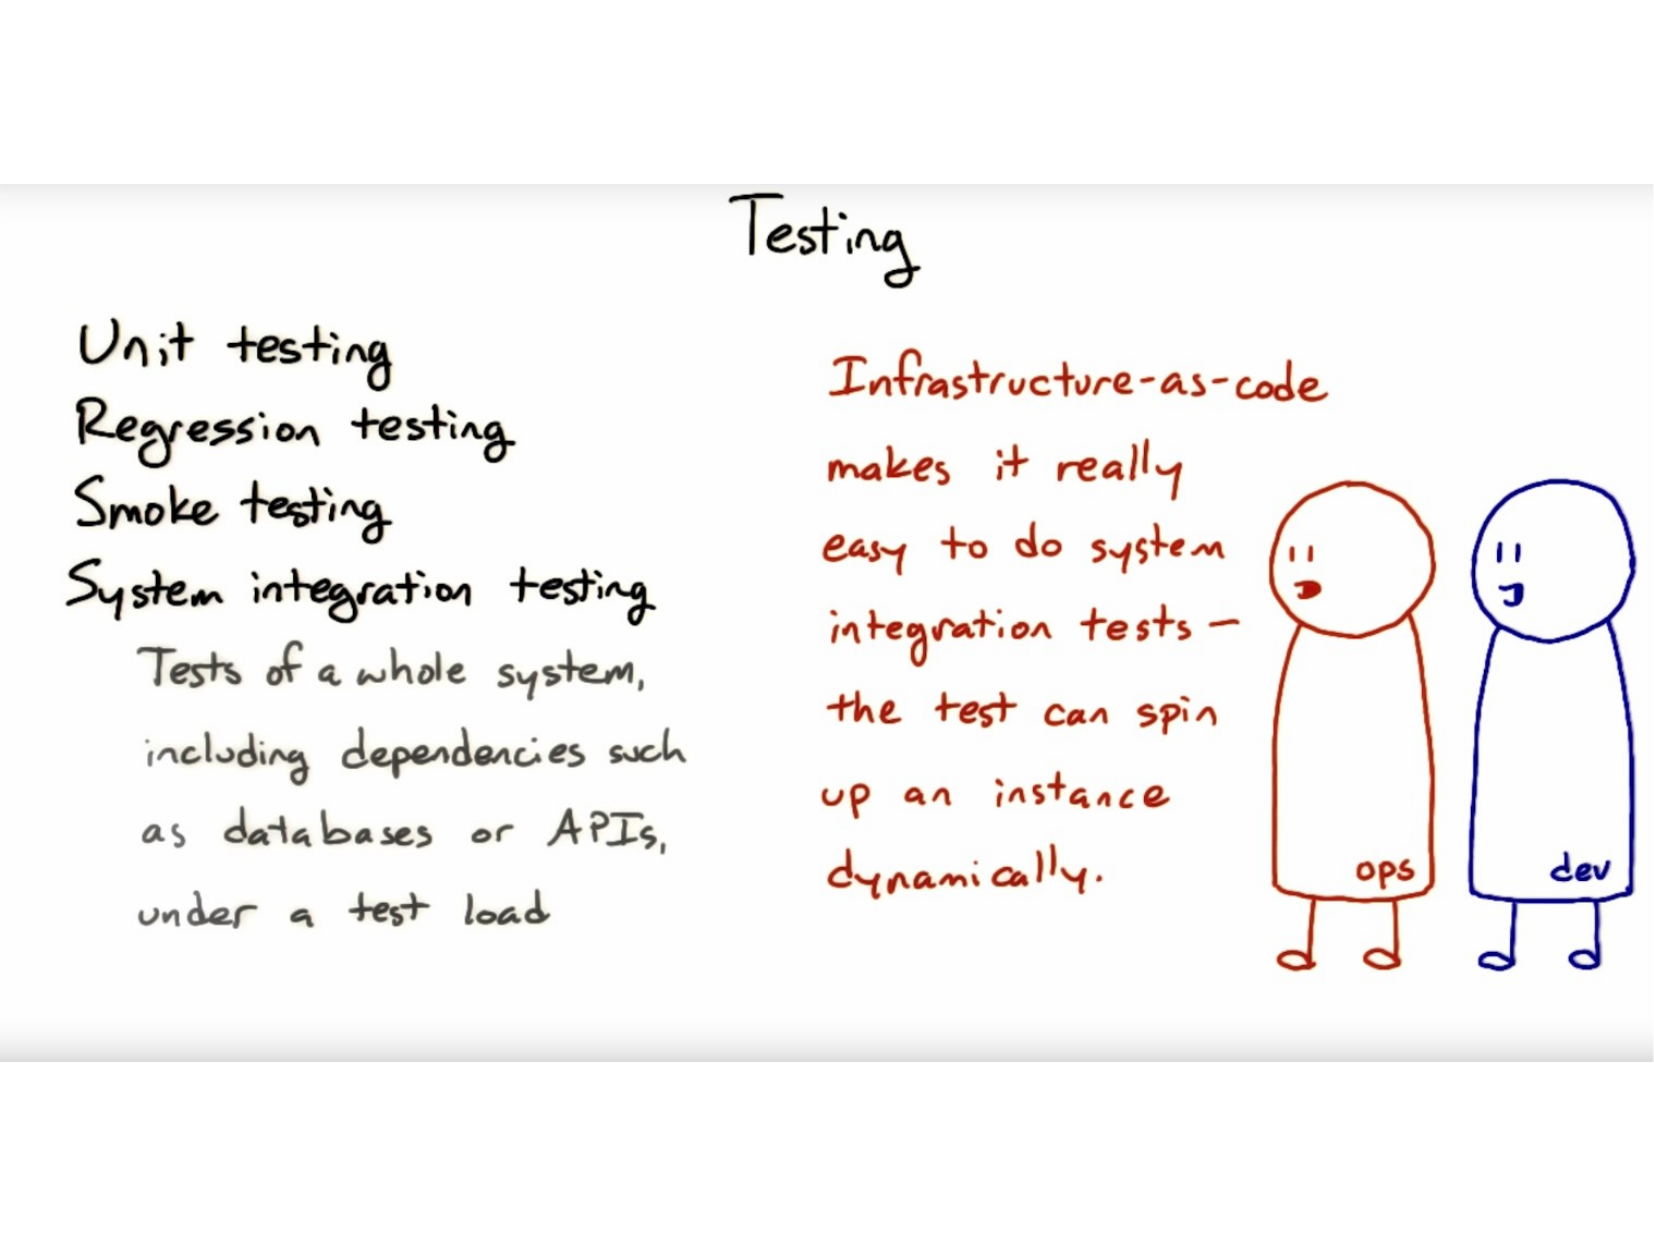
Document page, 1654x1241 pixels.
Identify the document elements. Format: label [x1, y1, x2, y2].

picture [0, 184, 1654, 1062]
